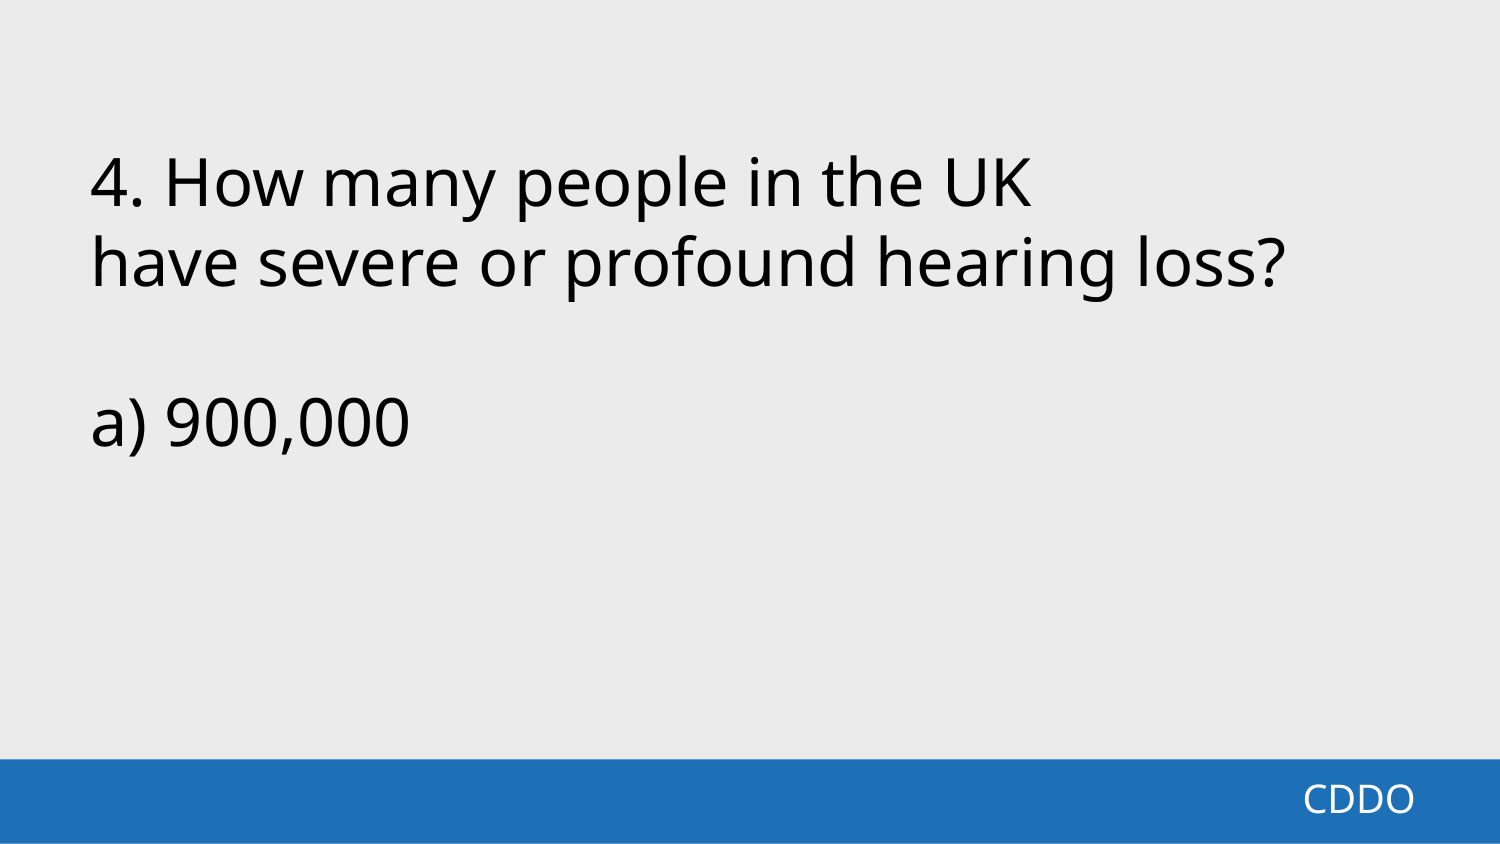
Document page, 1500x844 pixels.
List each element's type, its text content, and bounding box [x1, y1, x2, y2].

text_box 4. How many people in the UK have severe or profound hearing loss? a) 900,000 [87, 0, 1416, 760]
